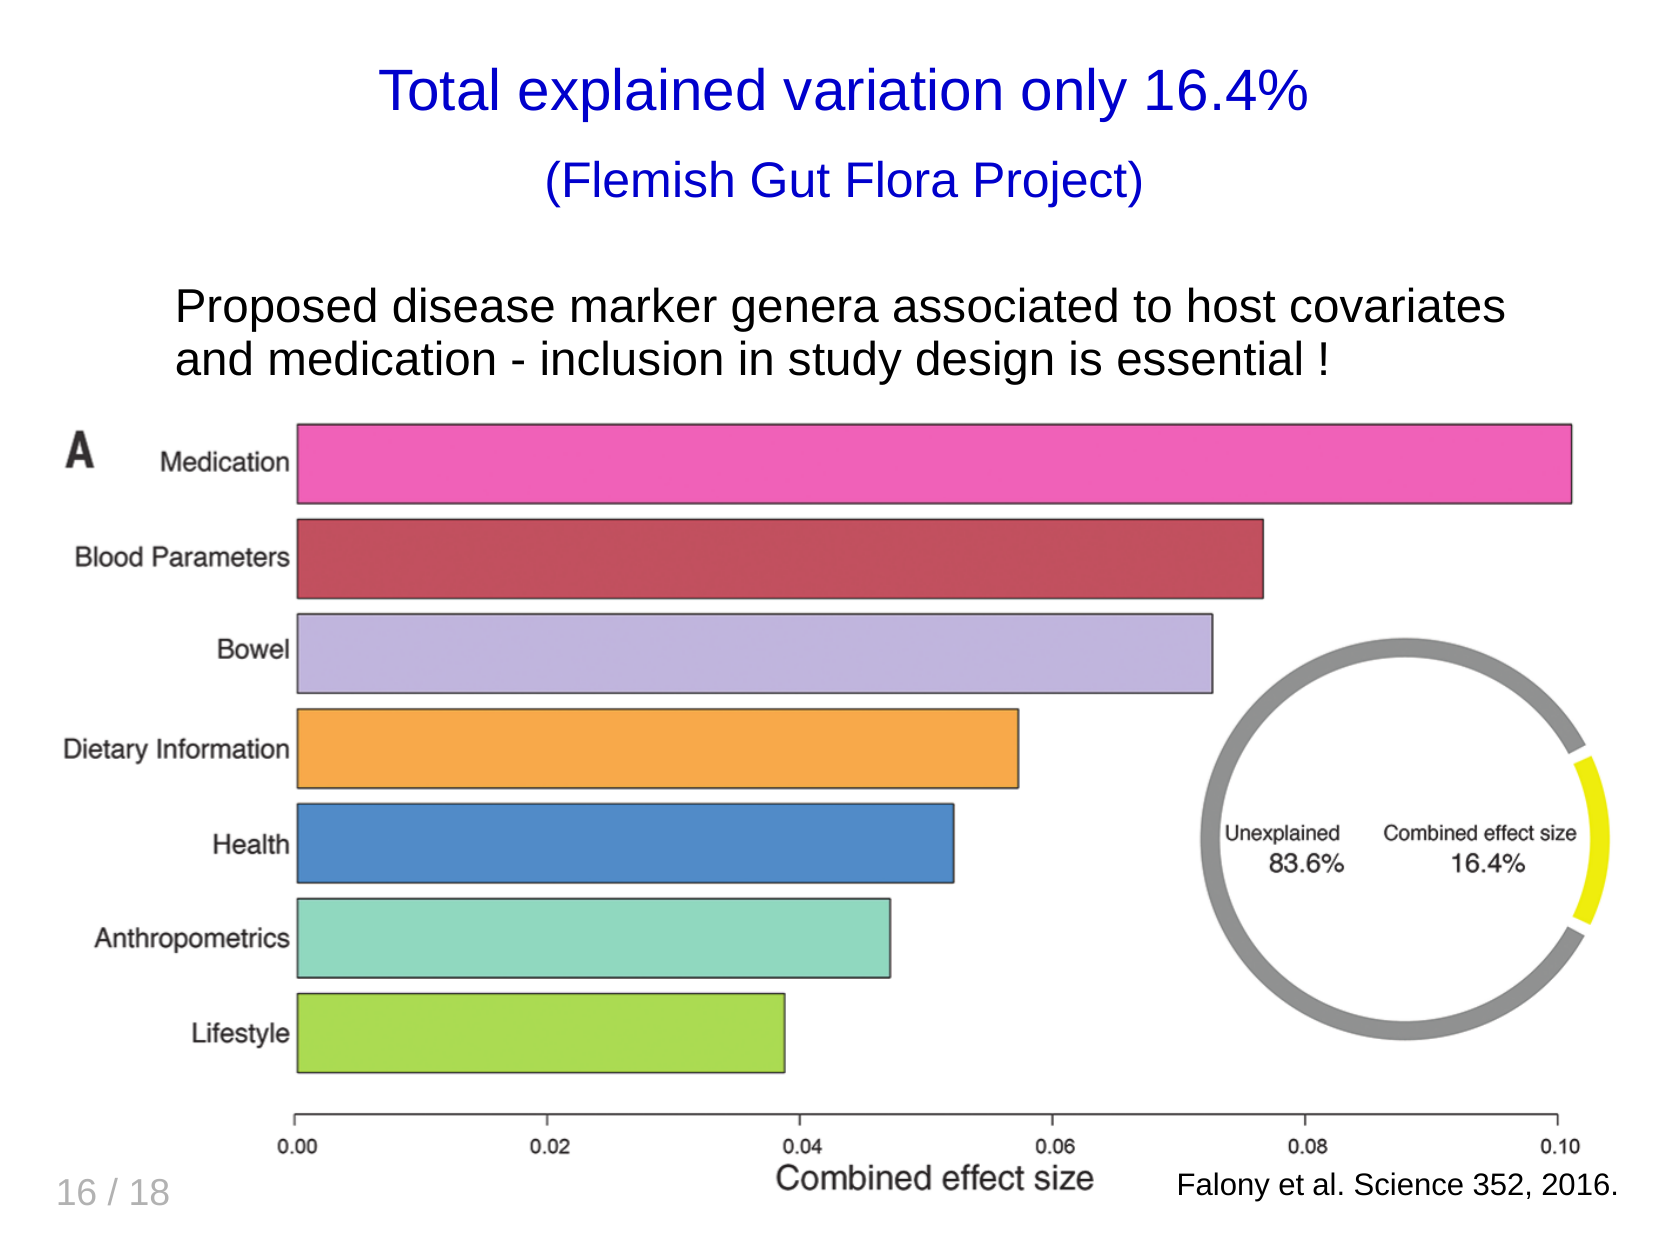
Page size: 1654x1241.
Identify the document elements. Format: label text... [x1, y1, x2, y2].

text_box Falony et al. Science 352, 2016. [1128, 1167, 1632, 1223]
text_box <number> / 18 [40, 1163, 317, 1221]
picture [48, 393, 1625, 1199]
text_box Proposed disease marker genera associated to host covariates and medication - inclusion in study design is essential ! [112, 279, 1594, 421]
list Total explained variation only 16.4% (Flemish Gut Flora Project) [21, 57, 1597, 224]
